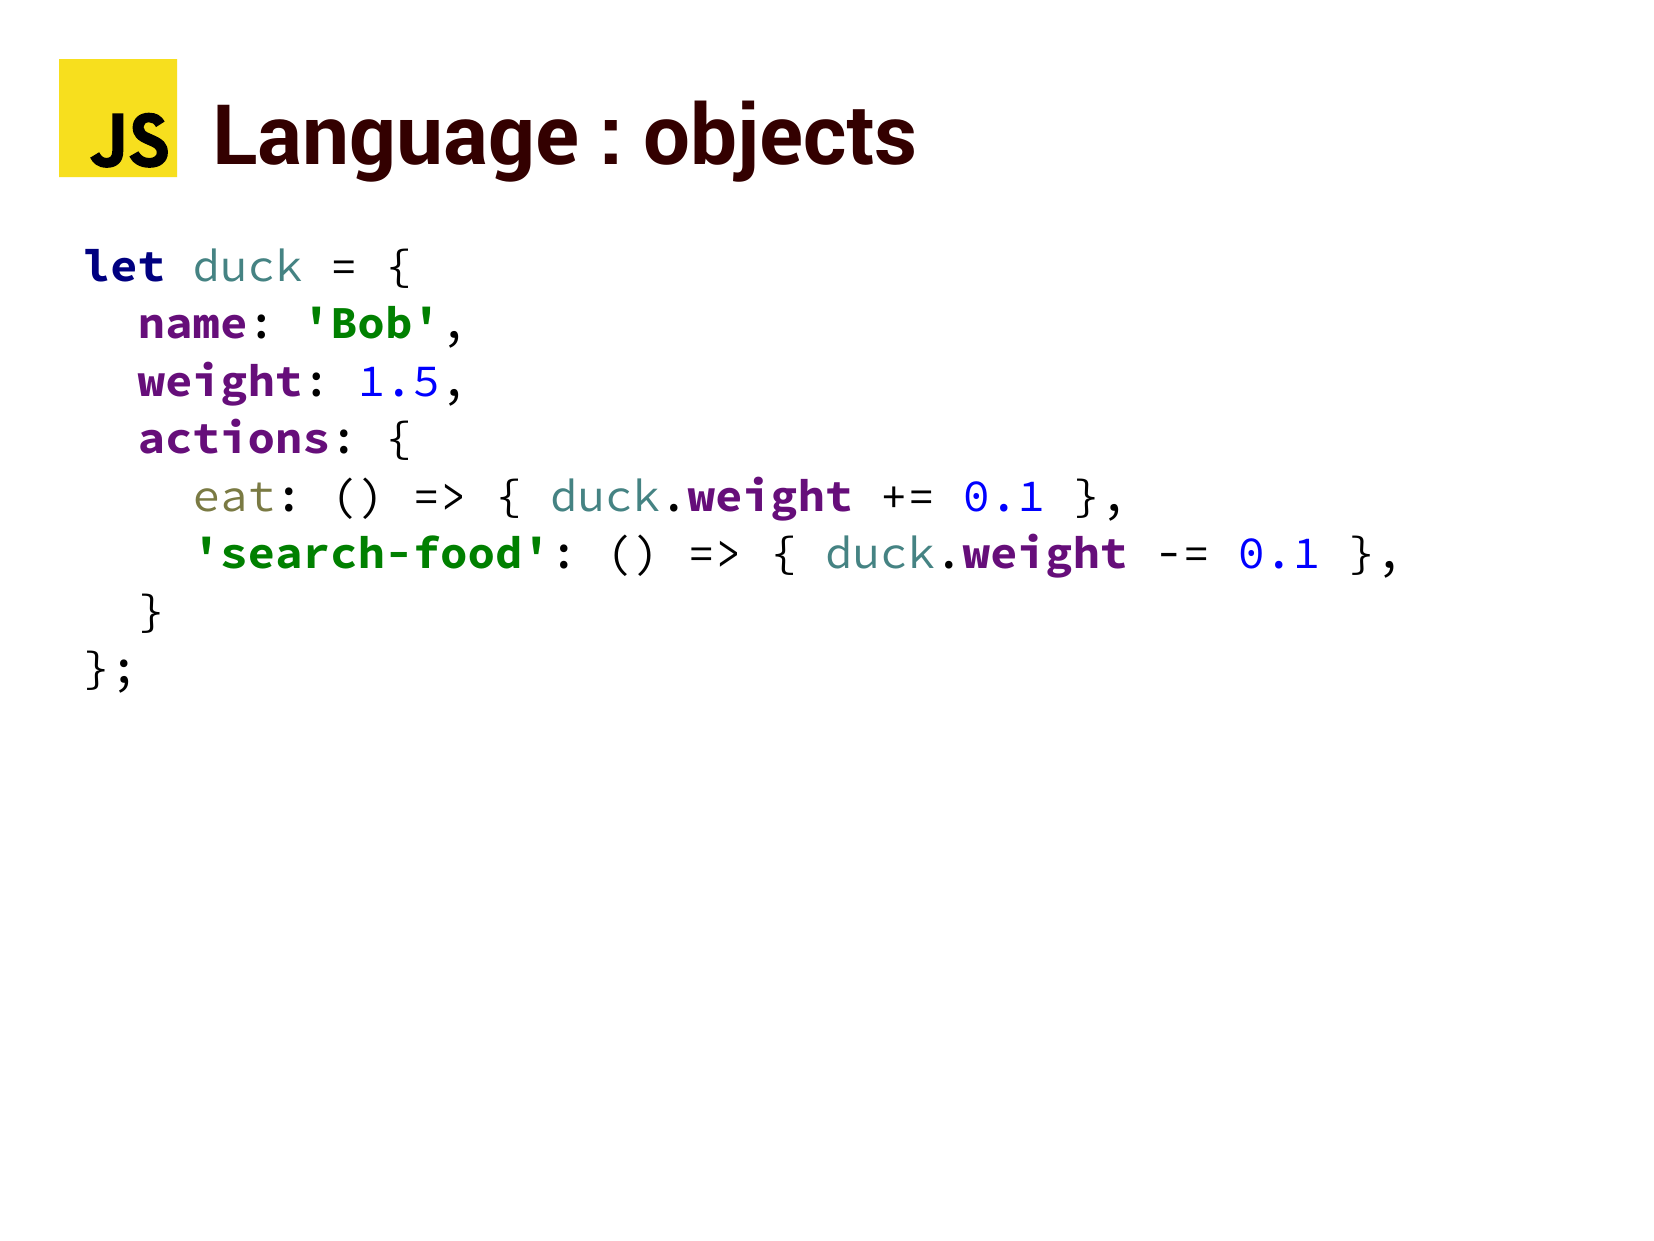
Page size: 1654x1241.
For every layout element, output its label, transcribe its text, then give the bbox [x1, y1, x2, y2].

title Language : objects [194, 72, 1559, 201]
list let duck = { name: 'Bob', weight: 1.5, actions: { eat: () => { duck.weight += 0.1 }, 'search-food': () => { duck.weight -= 0.1 }, } }; [82, 236, 1571, 956]
